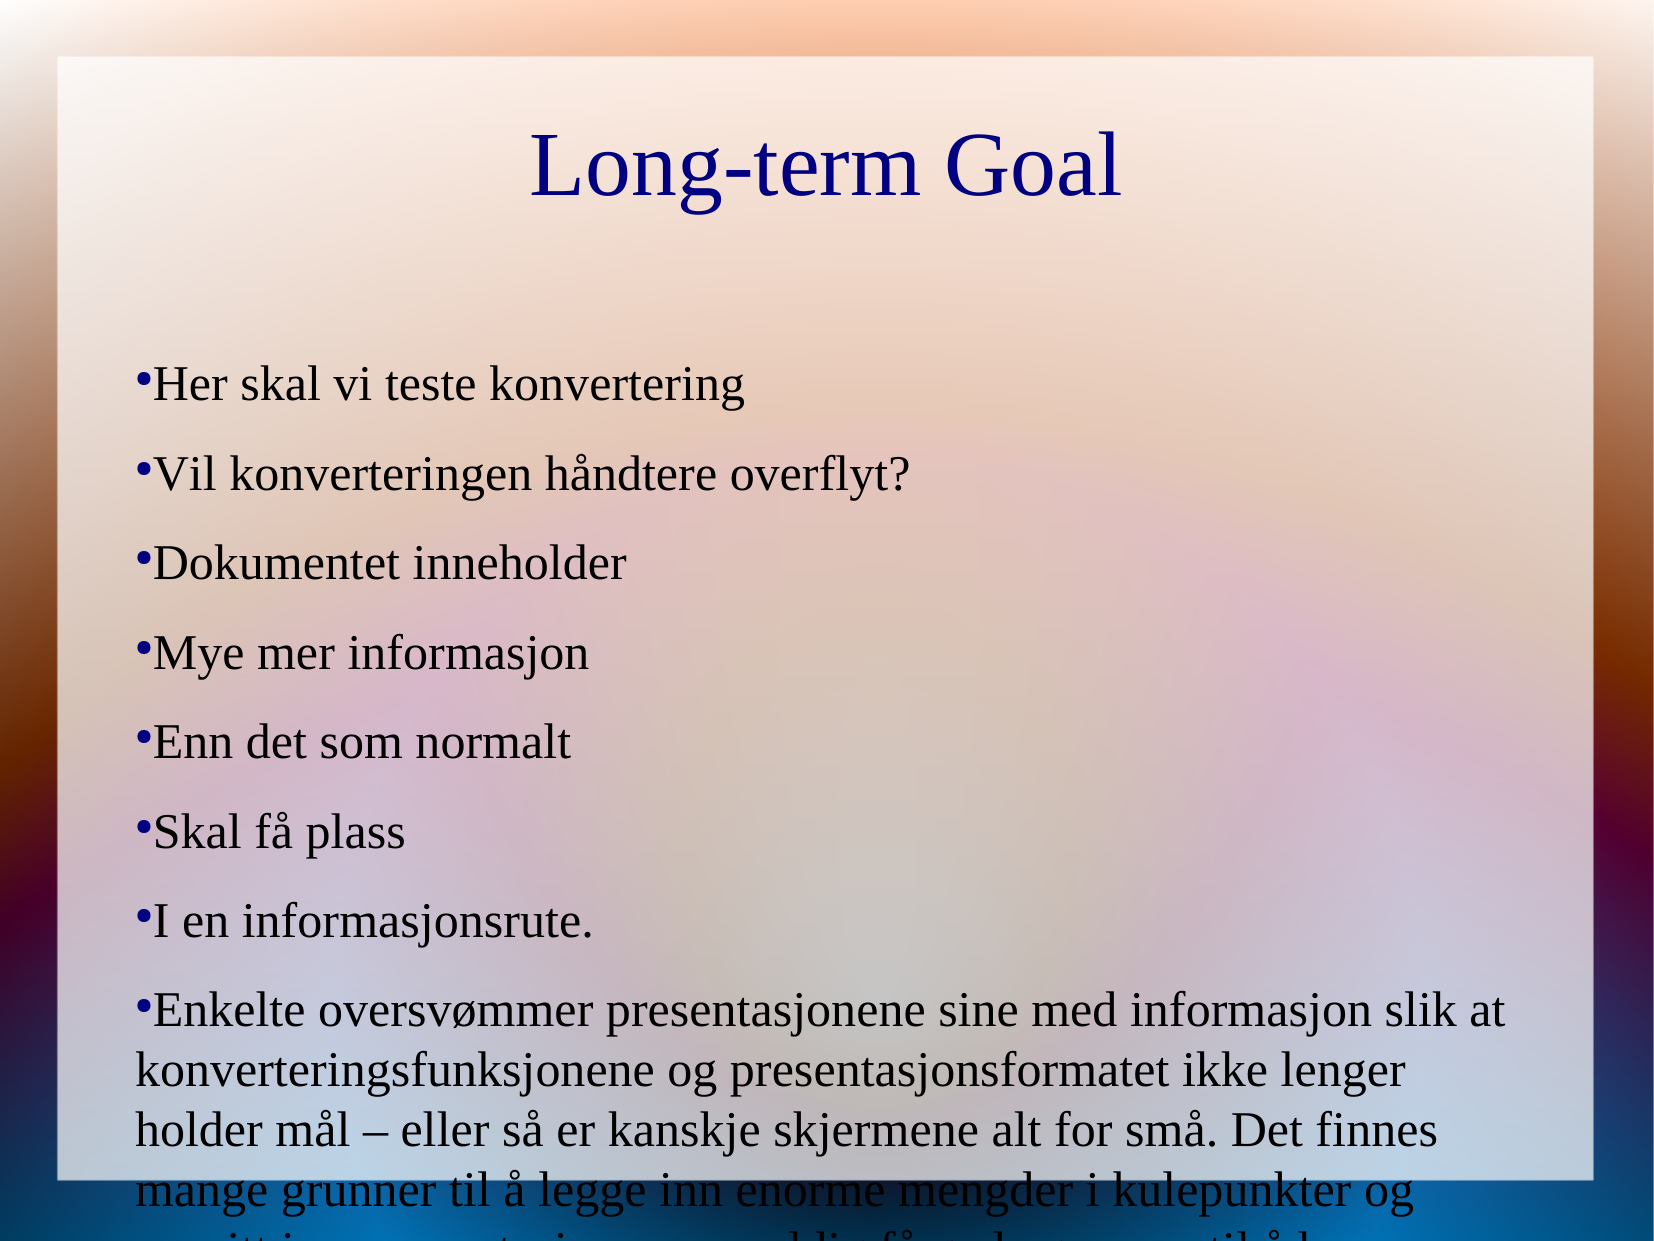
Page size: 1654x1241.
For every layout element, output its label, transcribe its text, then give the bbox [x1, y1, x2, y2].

list Her skal vi teste konvertering Vil konverteringen håndtere overflyt? Dokumentet inneholder Mye mer informasjon Enn det som normalt Skal få plass I en informasjonsrute. Enkelte oversvømmer presentasjonene sine med informasjon slik at konverteringsfunksjonene og presentasjonsformatet ikke lenger holder mål – eller så er kanskje skjermene alt for små. Det finnes mange grunner til å legge inn enorme mengder i kulepunkter og avsnitt i en presentasjon, men veldig få gode grunner til å la tekstinnholdet flyte ut over sidene. Det hjelper lite å ha mye informasjon når en god del ikke er synlig. [134, 350, 1516, 1241]
title Long-term Goal [82, 55, 1571, 263]
